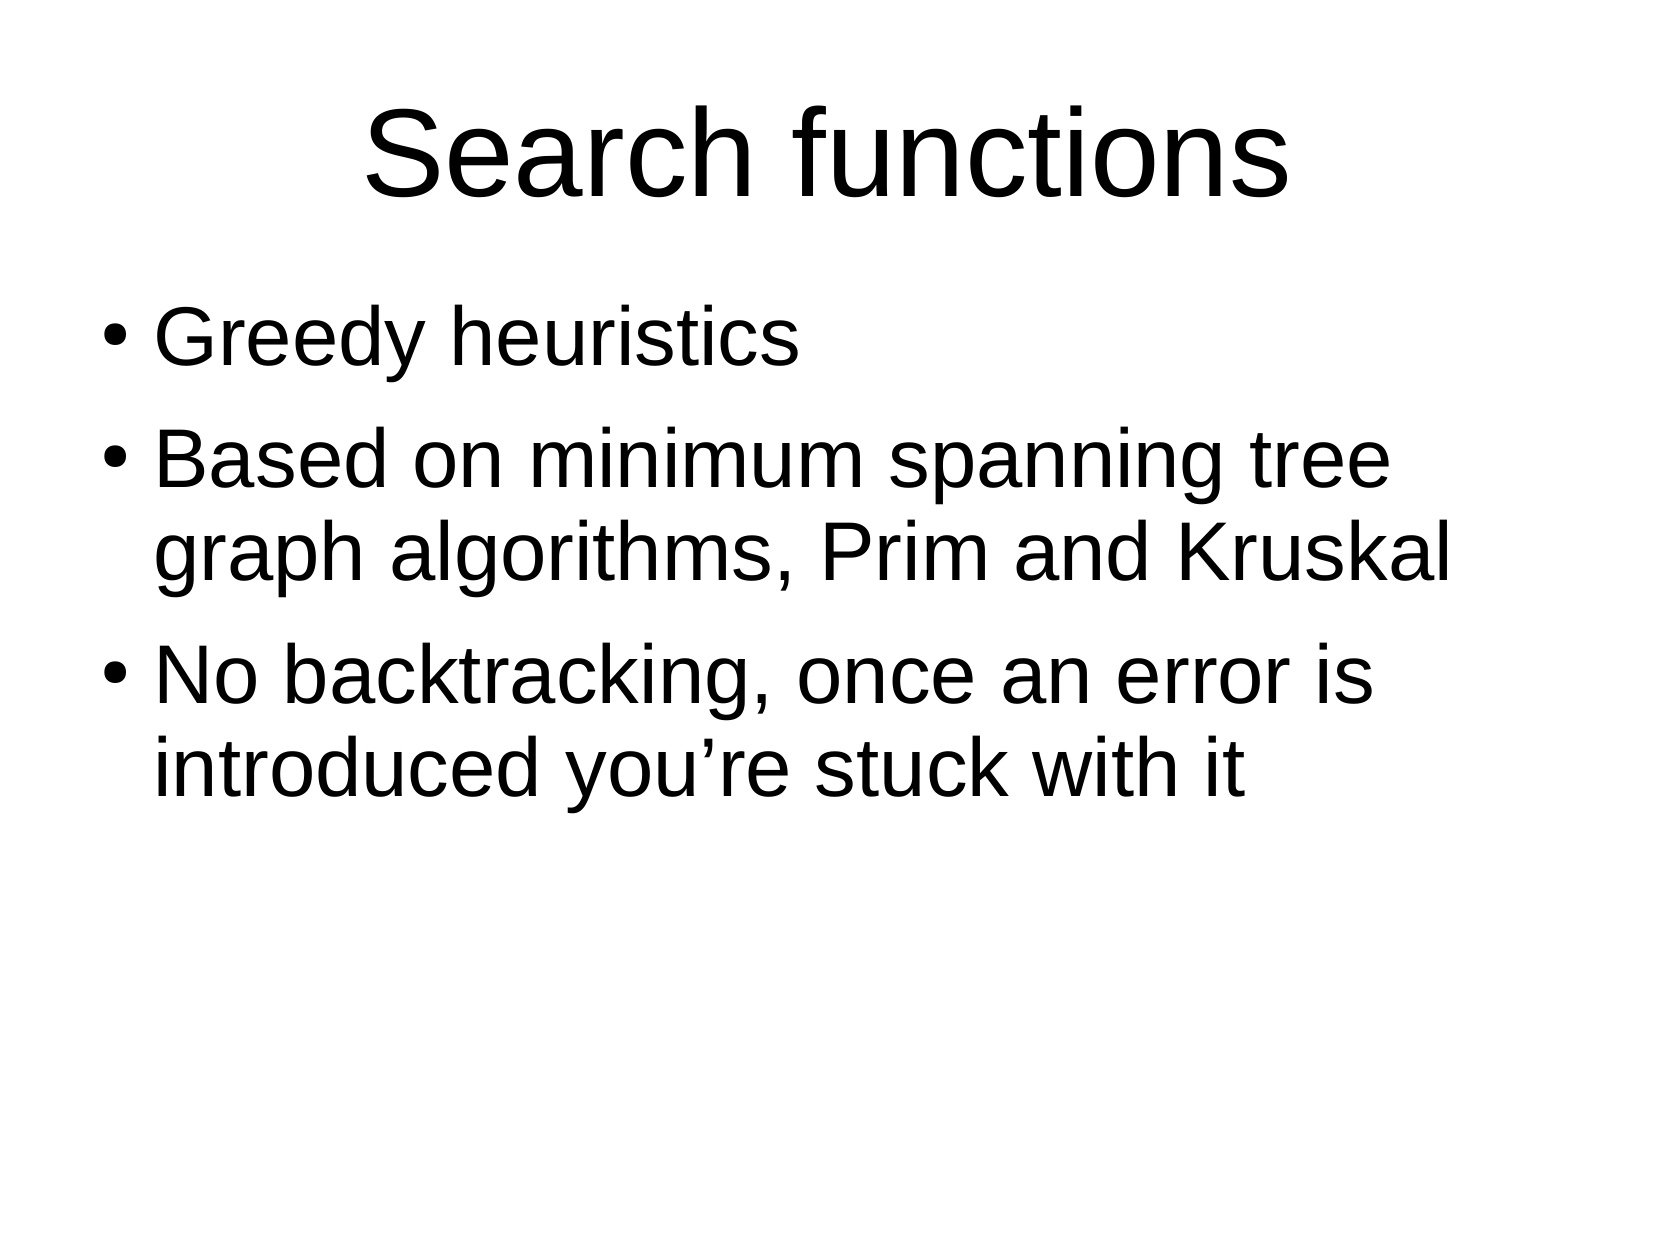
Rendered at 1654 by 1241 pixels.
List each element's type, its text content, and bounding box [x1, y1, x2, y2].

list Greedy heuristics Based on minimum spanning tree graph algorithms, Prim and Kruskal No backtracking, once an error is introduced you’re stuck with it [82, 290, 1571, 1109]
title Search functions [82, 49, 1571, 257]
